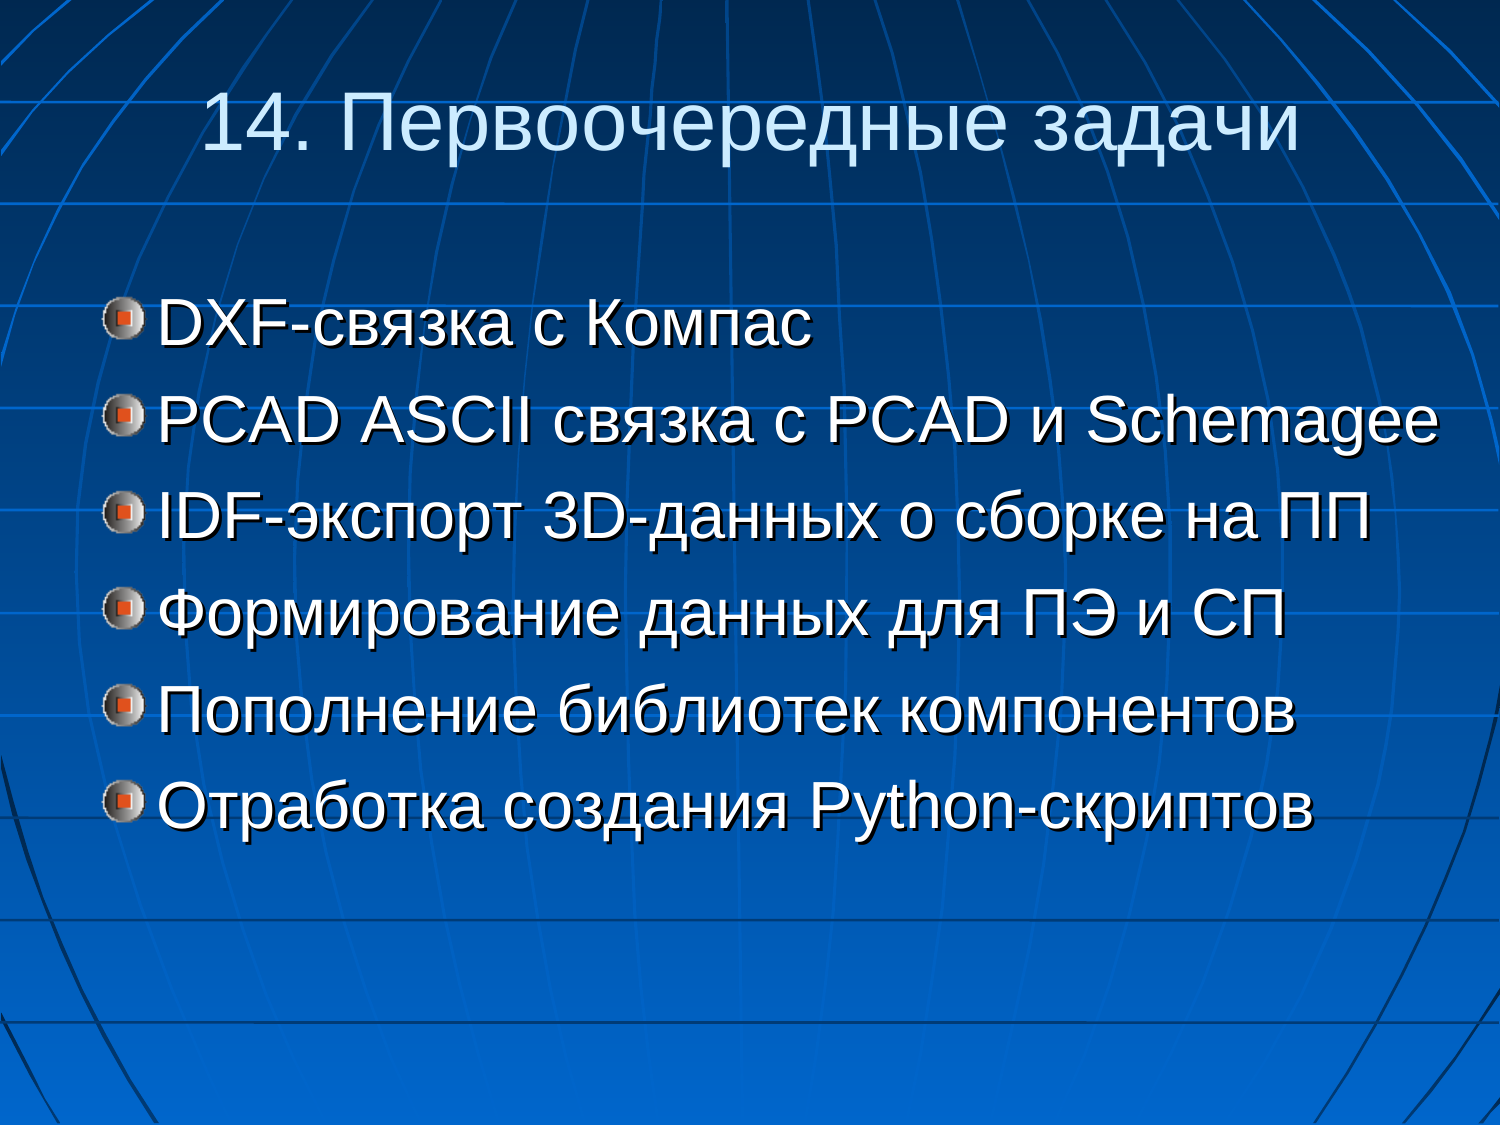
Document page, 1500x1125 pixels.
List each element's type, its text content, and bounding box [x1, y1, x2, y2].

picture [100, 584, 149, 633]
picture [100, 391, 149, 440]
text_box DXF-связка с Компас PCAD ASCII связка с PCAD и Schemagee IDF-экспорт 3D-данных о сборке на ПП Формирование данных для ПЭ и СП Пополнение библиотек компонентов Отработка создания Python-скриптов [100, 278, 1447, 882]
picture [100, 681, 149, 730]
picture [100, 294, 149, 343]
picture [100, 777, 149, 826]
picture [100, 488, 149, 537]
text_box 14. Первоочередные задачи [88, 54, 1414, 180]
